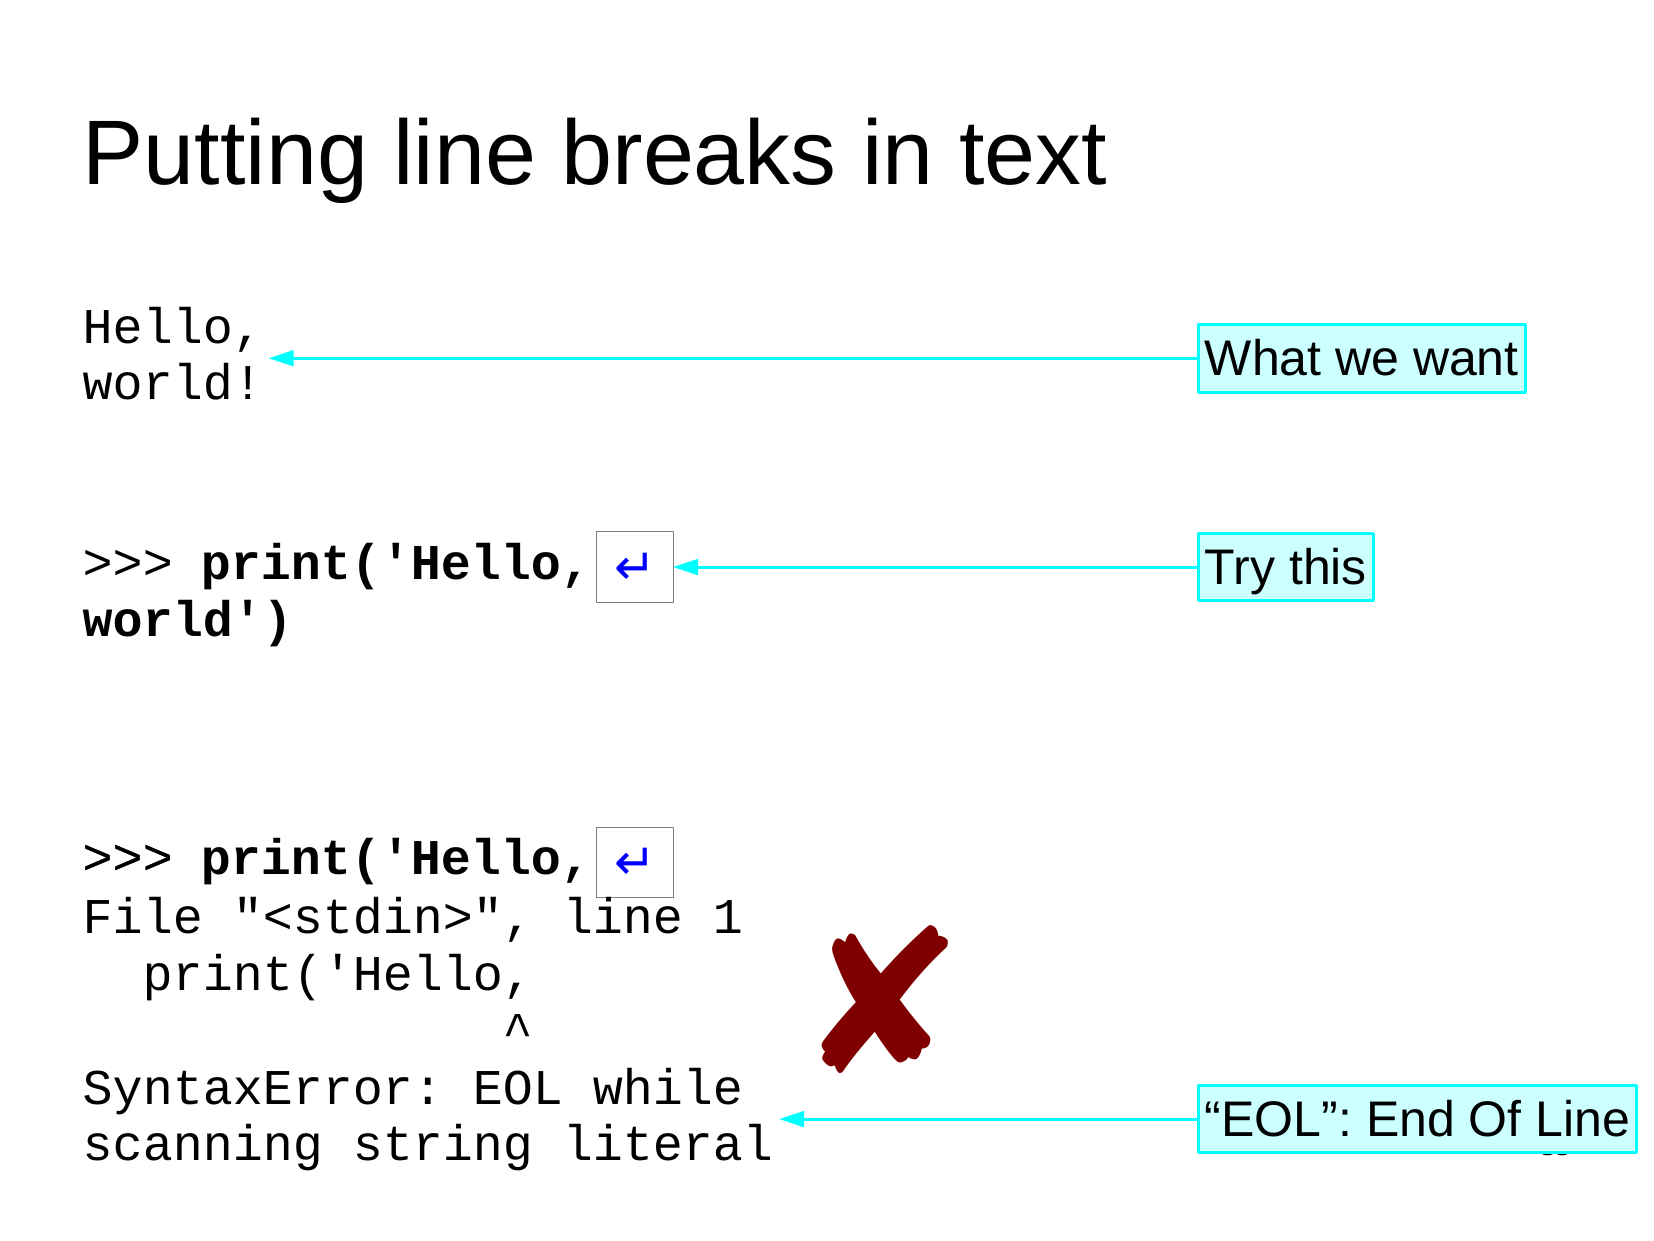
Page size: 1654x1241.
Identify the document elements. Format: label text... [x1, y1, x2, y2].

text_box >>> [76, 531, 179, 588]
text_box What we want [1198, 324, 1526, 393]
text_box “EOL”: End Of Line [1198, 1085, 1637, 1153]
text_box ↵ [596, 827, 674, 886]
text_box print('Hello, [195, 827, 596, 886]
title Putting line breaks in text [82, 49, 1571, 257]
text_box ↵ [596, 531, 674, 603]
text_box File "<stdin>", line 1 print('Hello, ^ [76, 886, 750, 1056]
text_box Try this [1198, 533, 1373, 601]
text_box print('Hello, [195, 531, 596, 601]
text_box Hello, world! [76, 295, 269, 421]
text_box >>> [76, 827, 179, 896]
text_box SyntaxError: EOL while scanning string literal [76, 1056, 780, 1182]
text_box ✘ [791, 886, 939, 1122]
text_box world') [76, 588, 299, 658]
